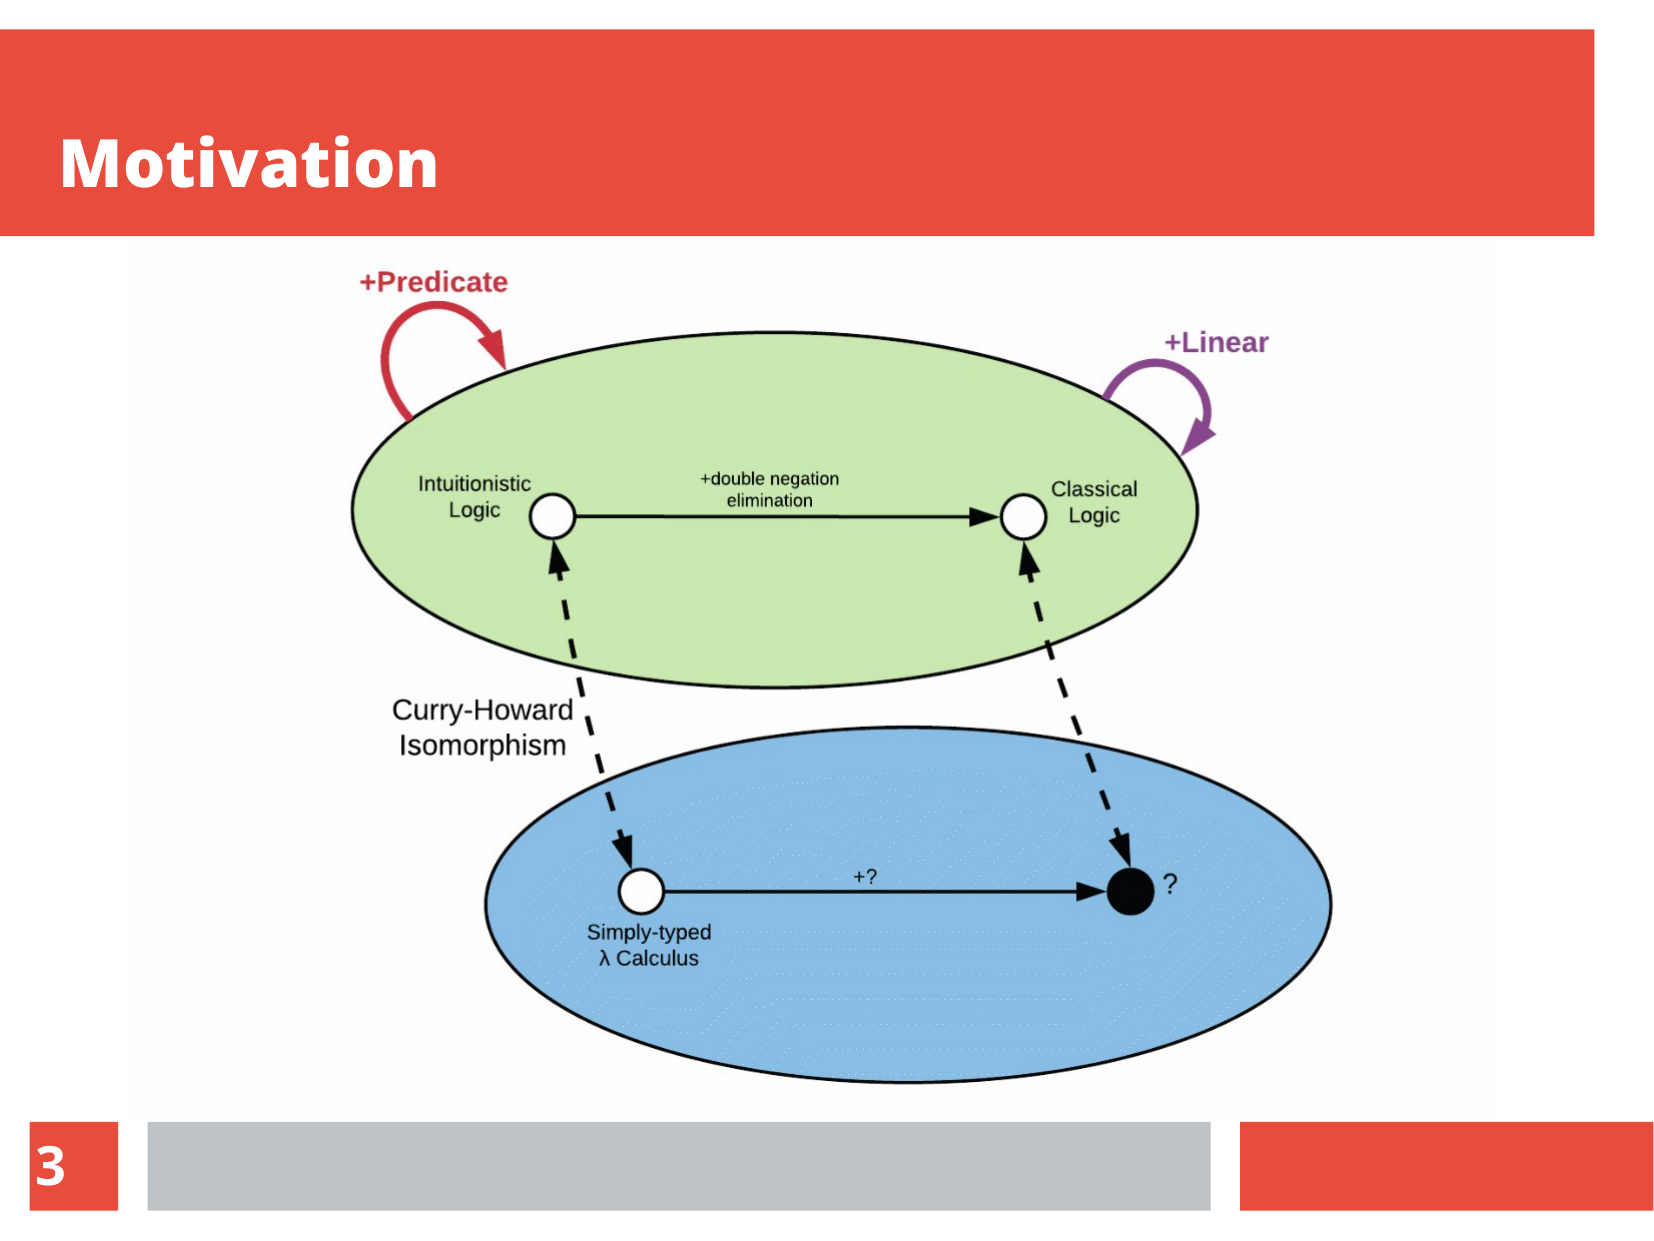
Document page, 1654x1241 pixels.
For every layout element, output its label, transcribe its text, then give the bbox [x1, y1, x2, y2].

picture [124, 241, 1494, 1121]
text_box 3 [20, 1119, 254, 1210]
title Motivation [59, 58, 1595, 207]
